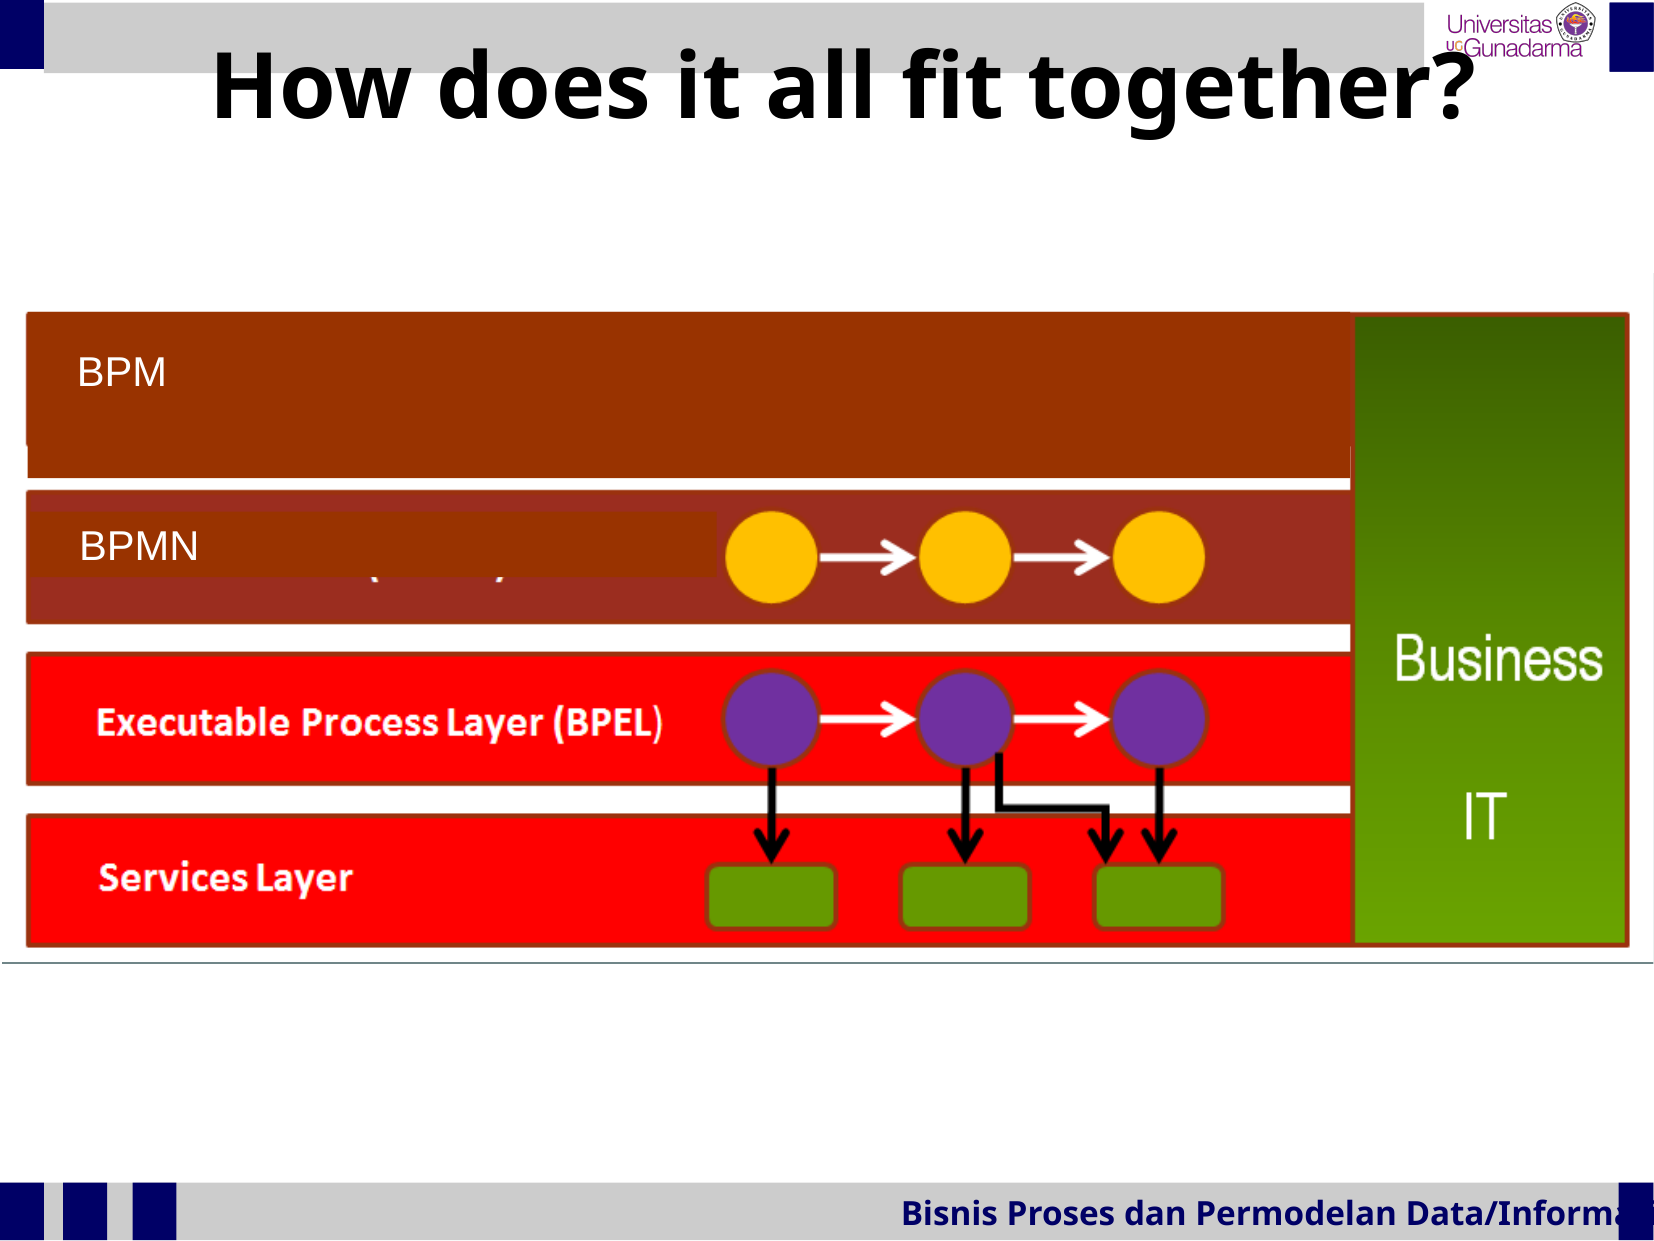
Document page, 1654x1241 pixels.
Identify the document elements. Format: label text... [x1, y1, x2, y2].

title How does it all fit together? [0, 0, 1654, 163]
text_box BPM [27, 311, 1351, 479]
picture [0, 271, 1654, 962]
text_box BPMN [29, 511, 717, 578]
